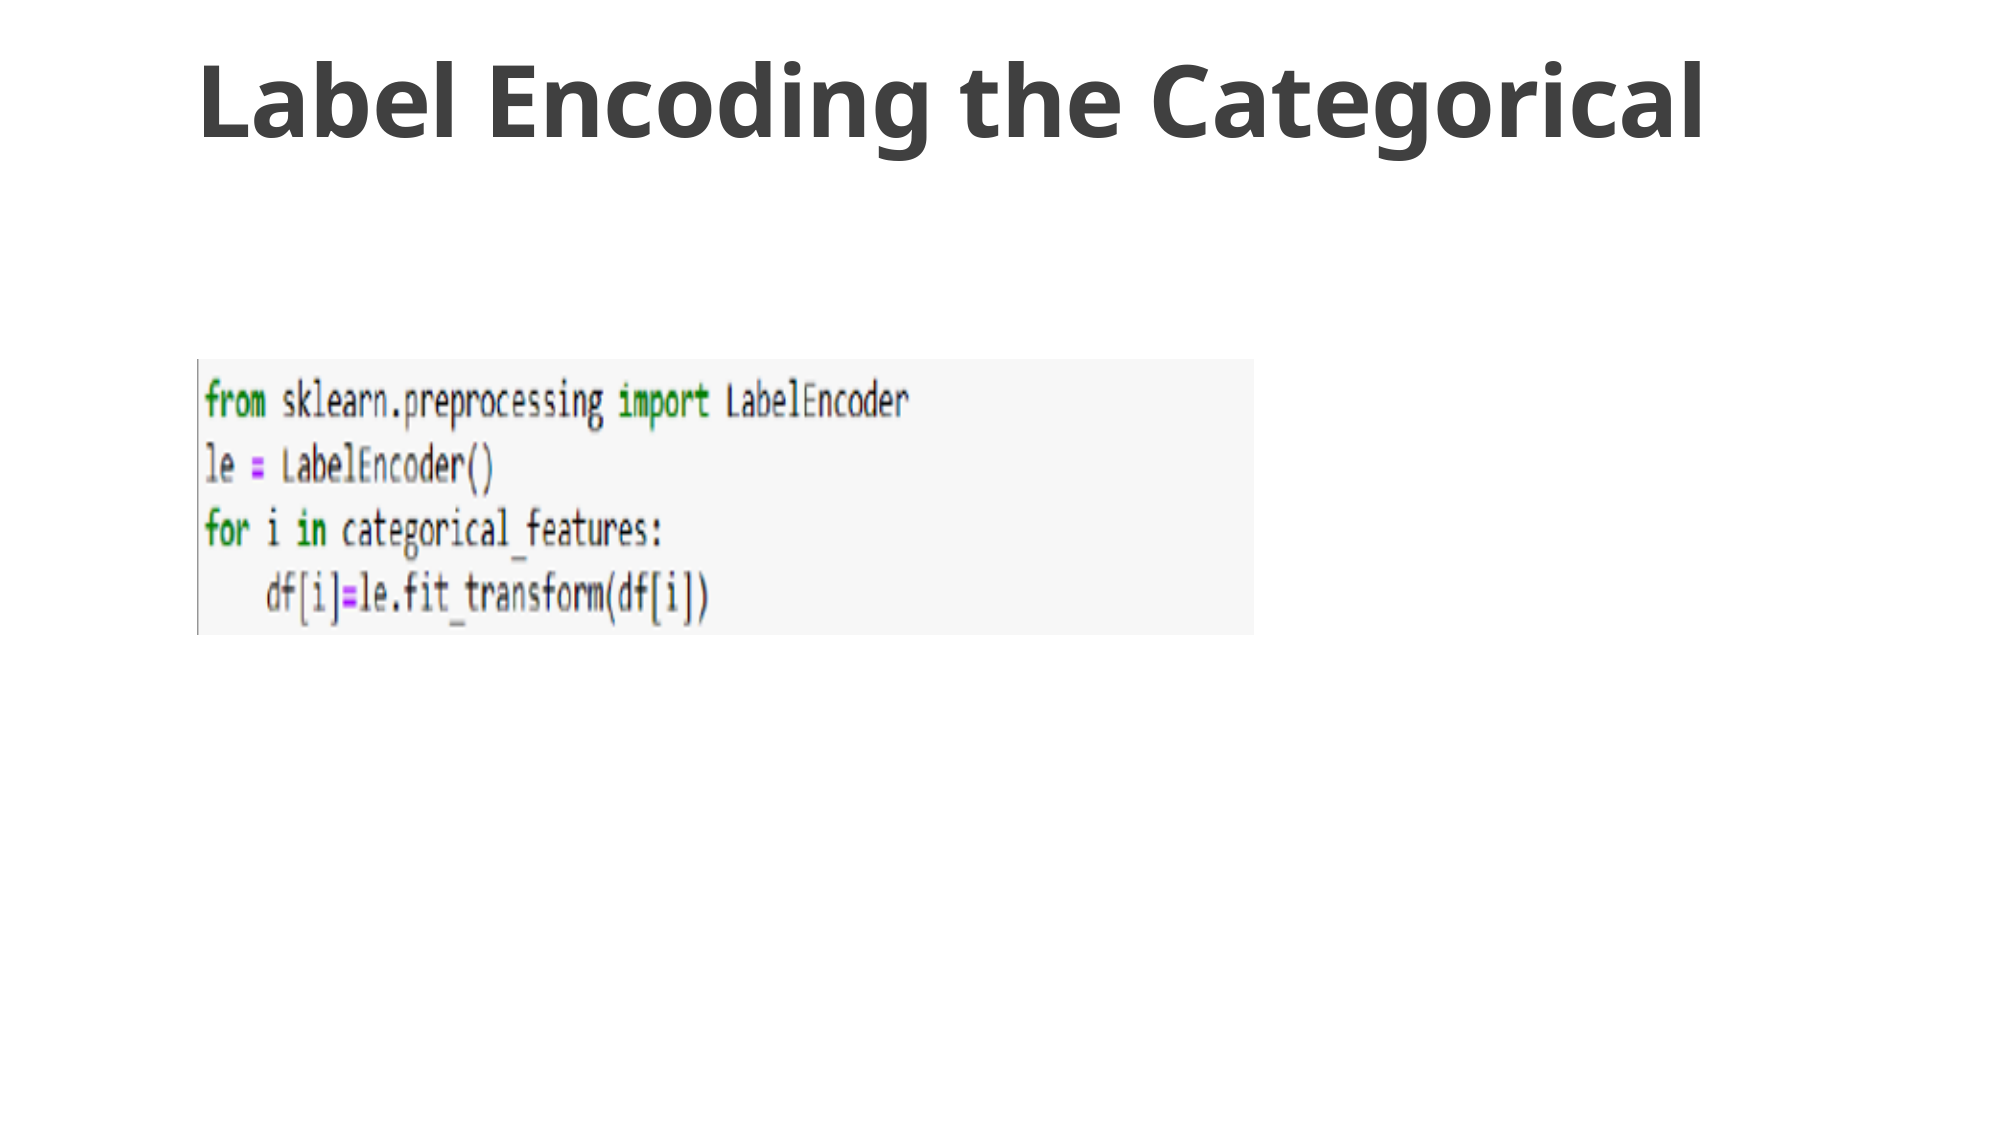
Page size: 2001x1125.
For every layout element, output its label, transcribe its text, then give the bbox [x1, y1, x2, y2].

title Label Encoding the Categorical [180, 47, 1831, 286]
picture [197, 359, 1254, 635]
